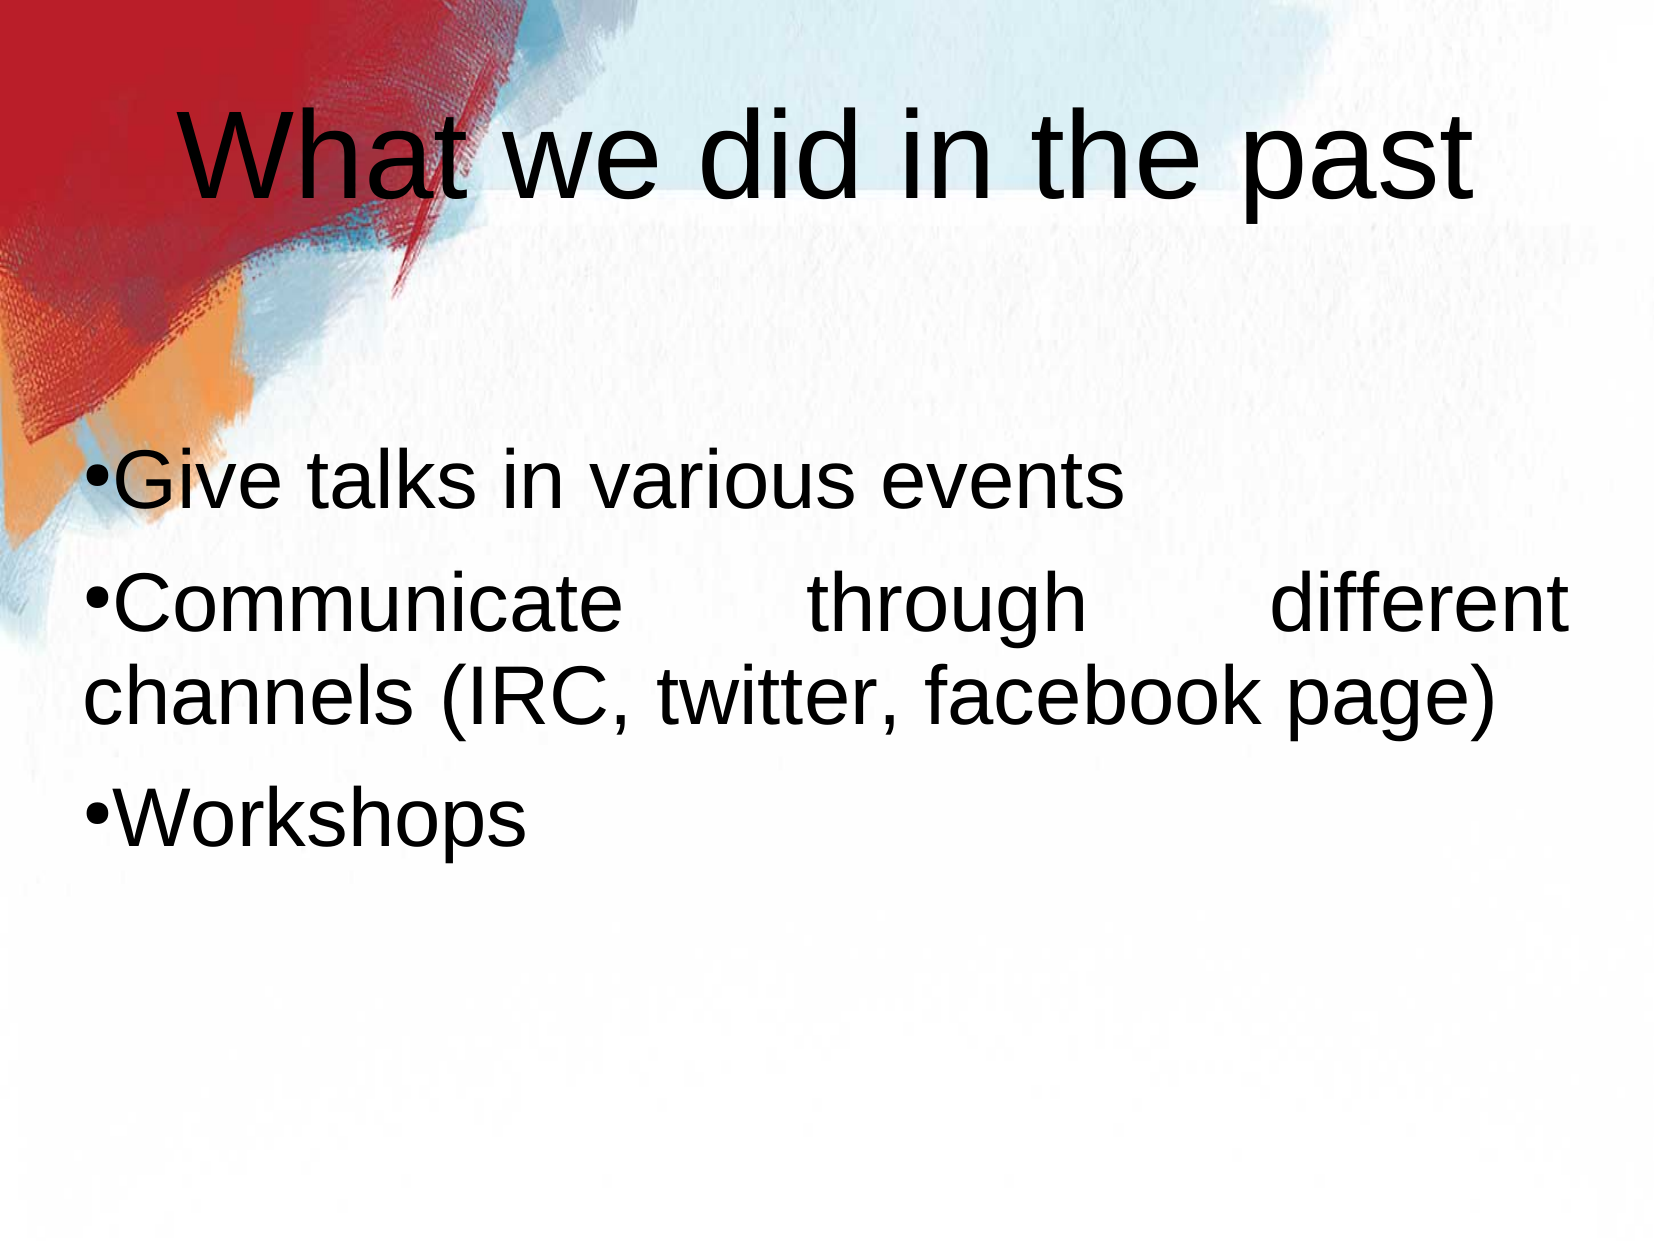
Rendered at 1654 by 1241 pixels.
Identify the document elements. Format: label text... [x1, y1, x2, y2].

subtitle Give talks in various events Communicate through different channels (IRC, twitter, facebook page) Workshops [82, 290, 1571, 1010]
picture [0, 0, 1654, 1241]
title What we did in the past [82, 49, 1571, 257]
